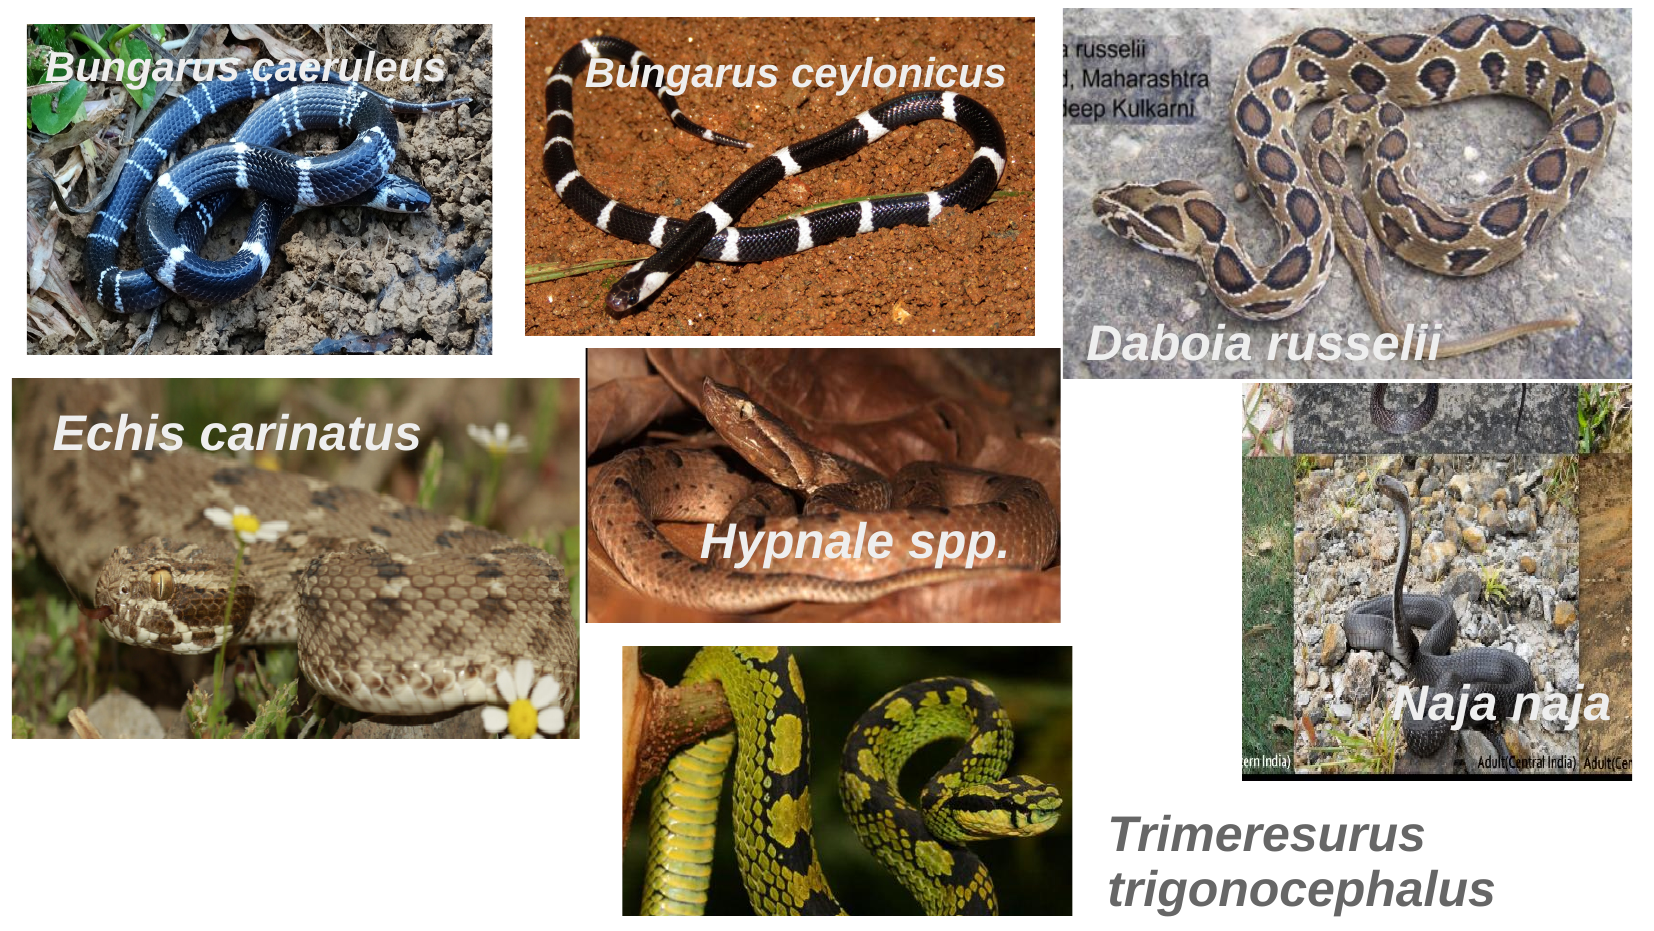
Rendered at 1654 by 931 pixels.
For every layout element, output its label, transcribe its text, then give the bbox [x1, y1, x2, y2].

picture [26, 24, 493, 355]
picture [622, 646, 1073, 916]
picture [585, 348, 1061, 623]
picture [1242, 383, 1633, 781]
text_box Bungarus caeruleus [30, 36, 462, 113]
text_box Hypnale spp. [685, 506, 1026, 582]
picture [1062, 8, 1633, 379]
text_box Daboia russelii [1071, 308, 1457, 384]
picture [11, 378, 580, 739]
text_box Echis carinatus [37, 398, 438, 474]
picture [525, 17, 1036, 336]
text_box Naja naja [1377, 668, 1627, 744]
text_box Bungarus ceylonicus [570, 41, 1022, 118]
text_box Trimeresurus trigonocephalus [1092, 798, 1511, 931]
